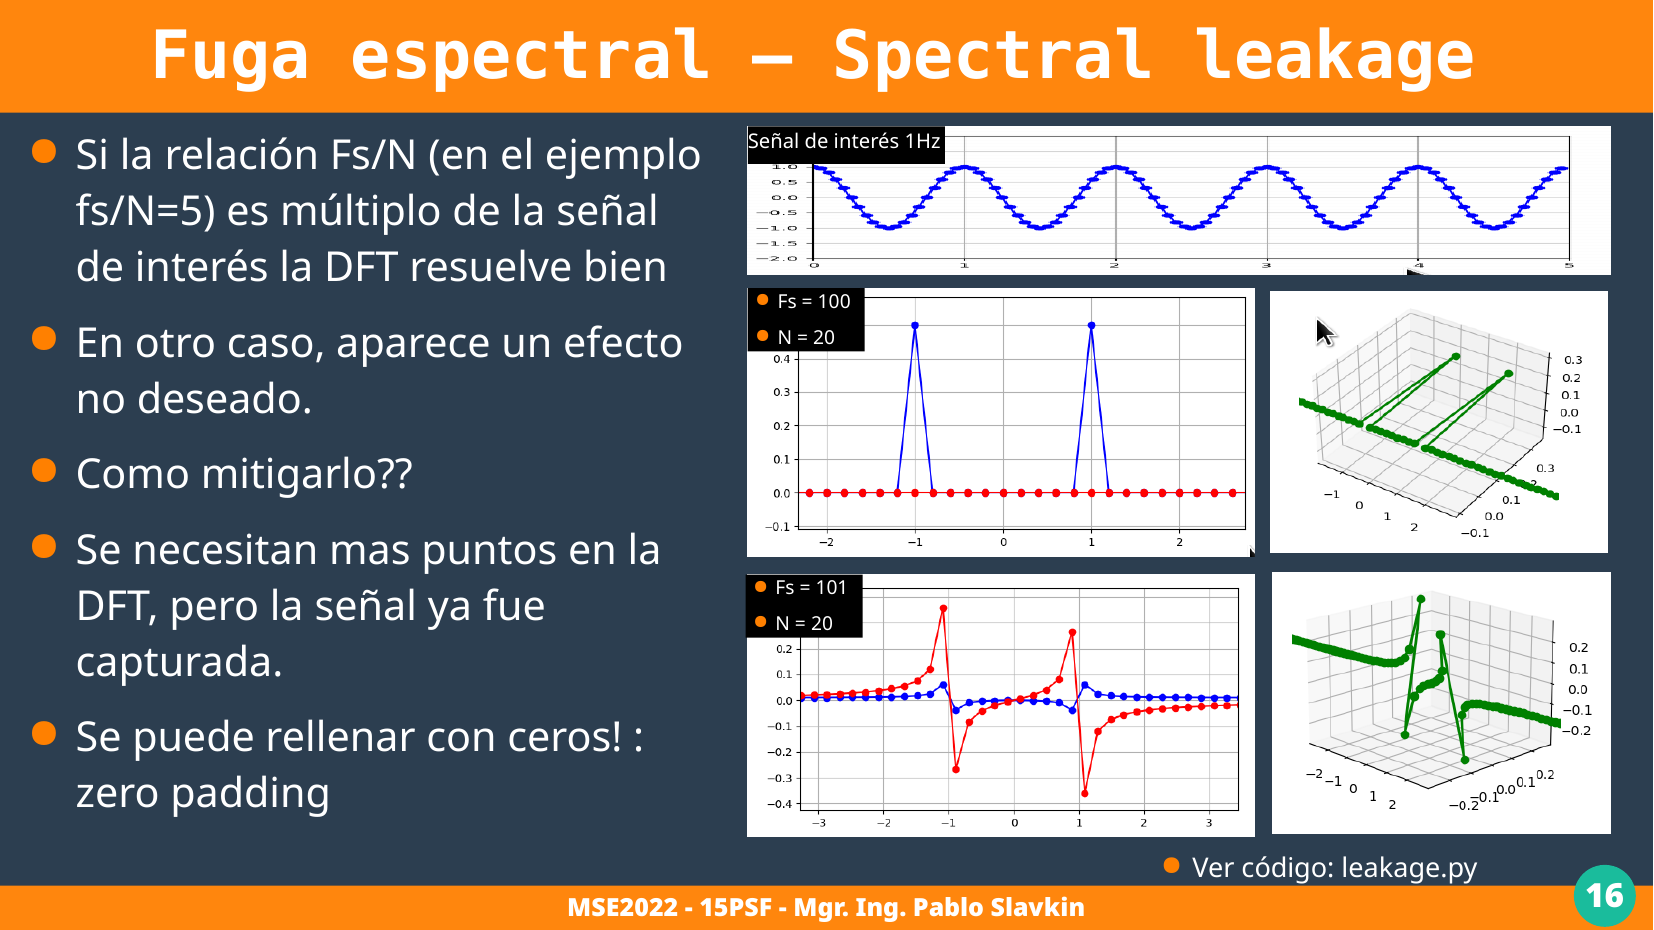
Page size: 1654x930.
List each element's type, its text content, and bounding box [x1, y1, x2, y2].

picture [747, 126, 1611, 275]
list Fs = 100 N = 20 [747, 288, 865, 352]
list Señal de interés 1Hz [747, 126, 945, 164]
picture [747, 288, 1255, 557]
title Fuga espectral – Spectral leakage [150, 16, 1613, 113]
picture [747, 574, 1255, 837]
picture [1272, 572, 1611, 834]
list Fs = 101 N = 20 [745, 574, 863, 638]
picture [1270, 291, 1608, 553]
list Si la relación Fs/N (en el ejemplo fs/N=5) es múltiplo de la señal de interés la DFT resuelve bien En otro caso, aparece un efecto no deseado. Como mitigarlo?? Se necesitan mas puntos en la DFT, pero la señal ya fue capturada. Se puede rellenar con ceros! : zero padding [11, 125, 713, 863]
list Ver código: leakage.py [1150, 848, 1607, 887]
